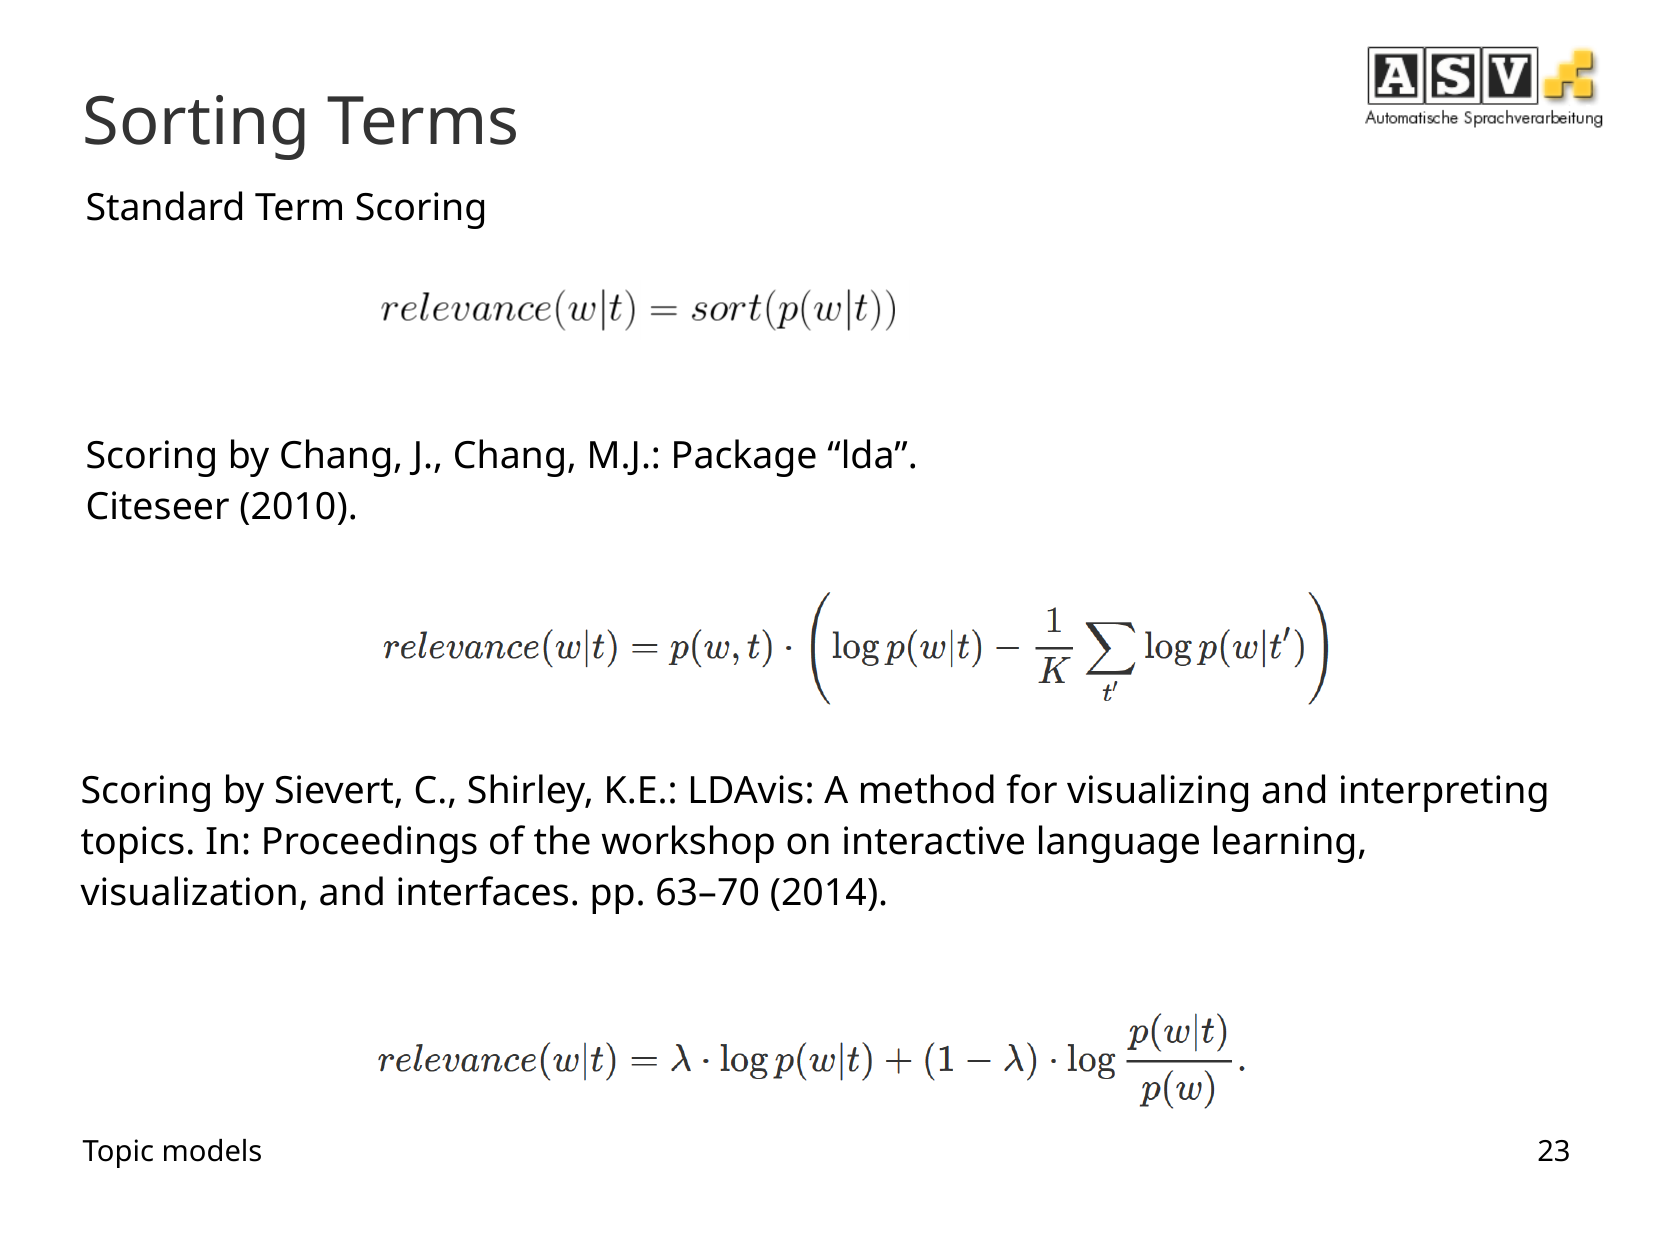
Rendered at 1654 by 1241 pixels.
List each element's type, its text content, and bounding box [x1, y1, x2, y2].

text_box Standard Term Scoring [70, 172, 1033, 237]
picture [372, 280, 910, 340]
title Sorting Terms [82, 49, 1347, 189]
picture [360, 997, 1264, 1123]
picture [370, 584, 1335, 715]
text_box Scoring by Sievert, C., Shirley, K.E.: LDAvis: A method for visualizing and interpreting topics. In: Proceedings of the workshop on interactive language learning, visualization, and interfaces. pp. 63–70 (2014). [65, 755, 1619, 918]
picture [1364, 43, 1605, 129]
text_box Scoring by Chang, J., Chang, M.J.: Package “lda”. Citeseer (2010). [70, 420, 1032, 534]
